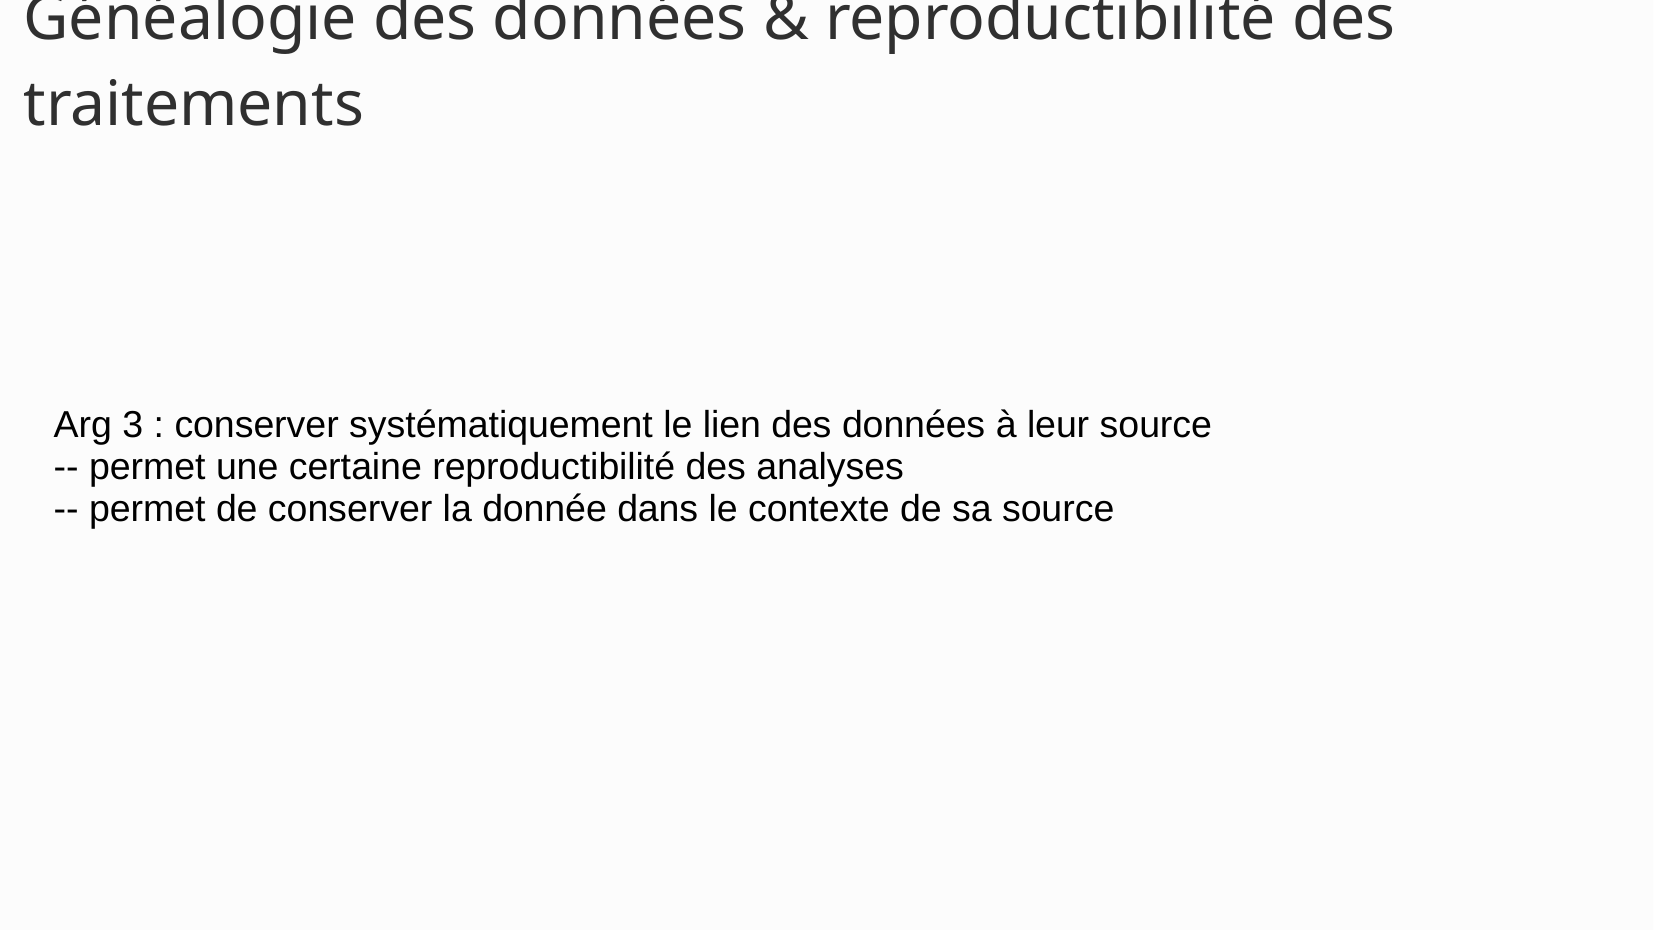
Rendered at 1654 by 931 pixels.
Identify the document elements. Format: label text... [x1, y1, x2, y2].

text_box Arg 3 : conserver systématiquement le lien des données à leur source -- permet une certaine reproductibilité des analyses -- permet de conserver la donnée dans le contexte de sa source [38, 353, 1622, 579]
title Généalogie des données & reproductibilité des traitements [23, 0, 1654, 132]
